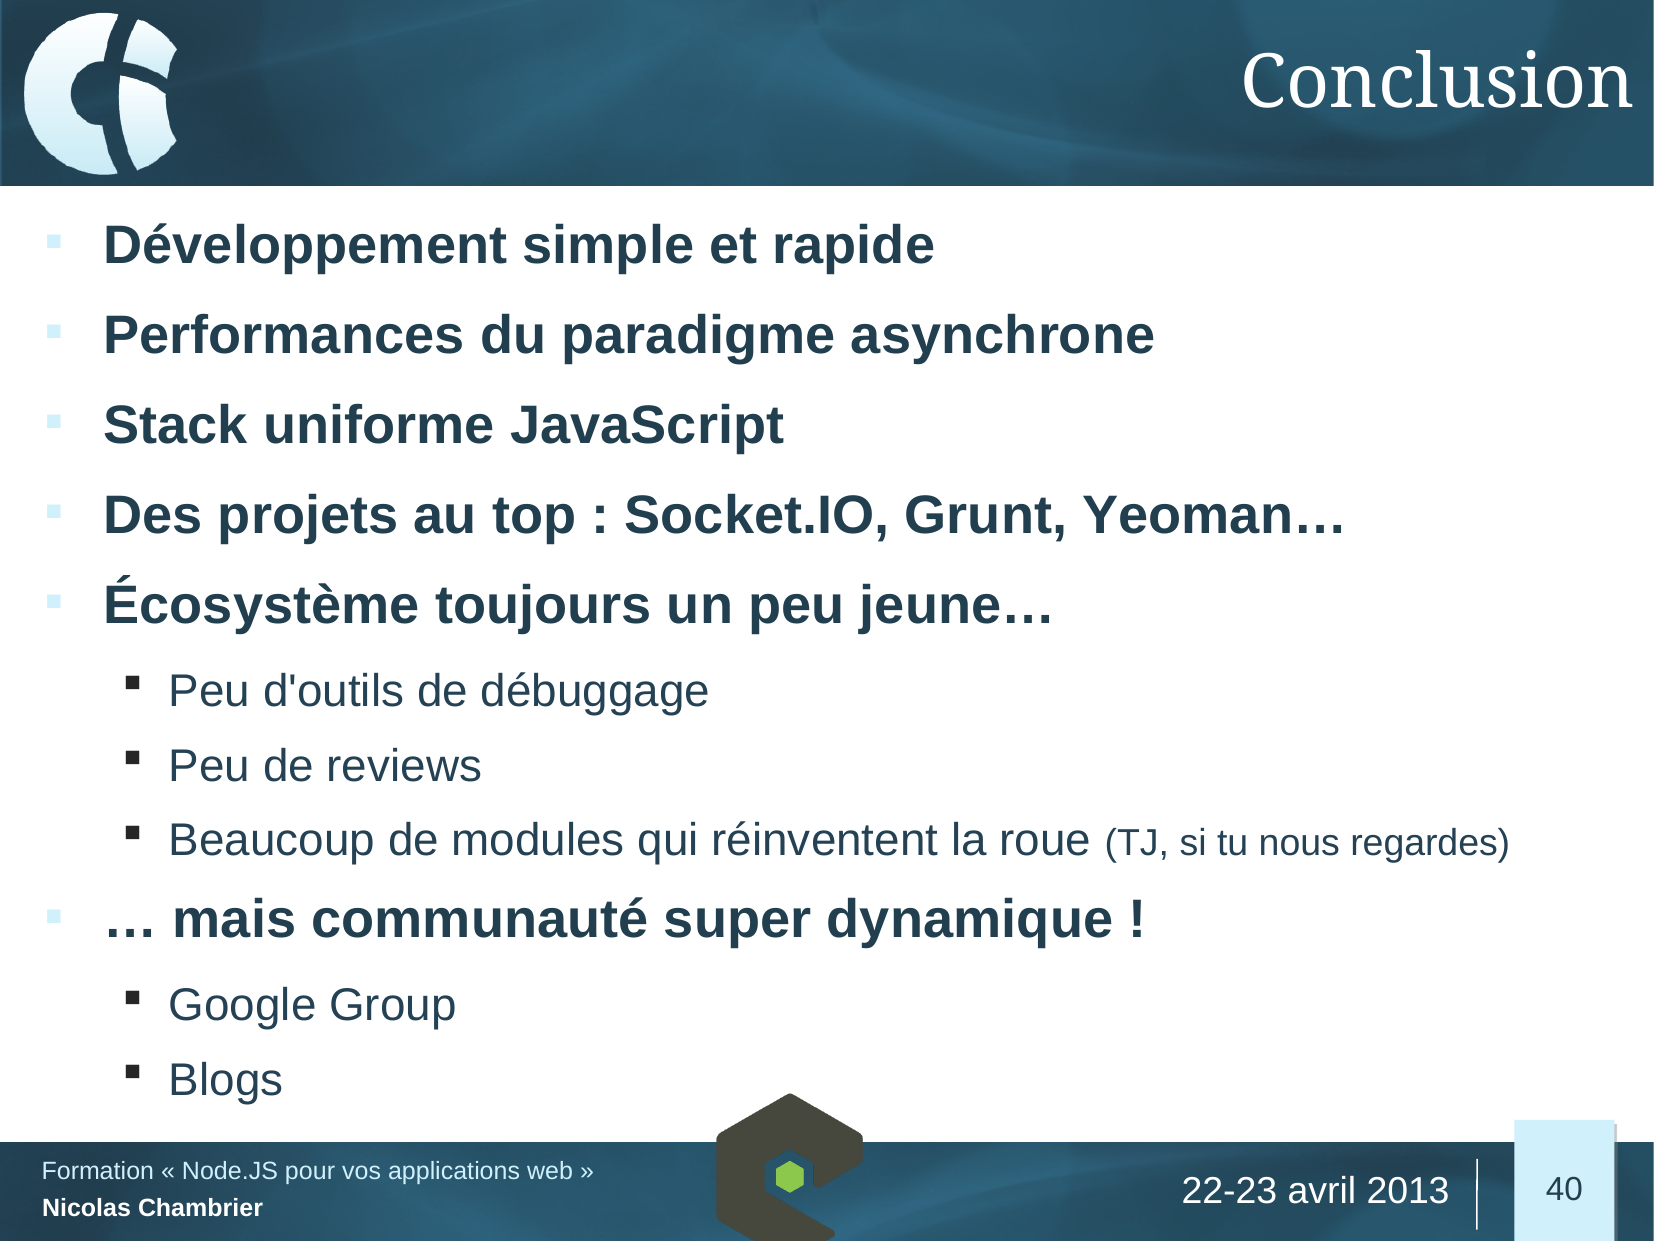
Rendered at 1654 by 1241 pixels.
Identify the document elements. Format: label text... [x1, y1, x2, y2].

picture [716, 1106, 863, 1241]
picture [0, 0, 221, 187]
title Conclusion [226, 32, 1654, 133]
list Développement simple et rapide Performances du paradigme asynchrone Stack uniforme JavaScript Des projets au top : Socket.IO, Grunt, Yeoman… Écosystème toujours un peu jeune… Peu d'outils de débuggage Peu de reviews Beaucoup de modules qui réinventent la roue (TJ, si tu nous regardes) … mais communauté super dynamique ! Google Group Blogs [47, 210, 1535, 1106]
